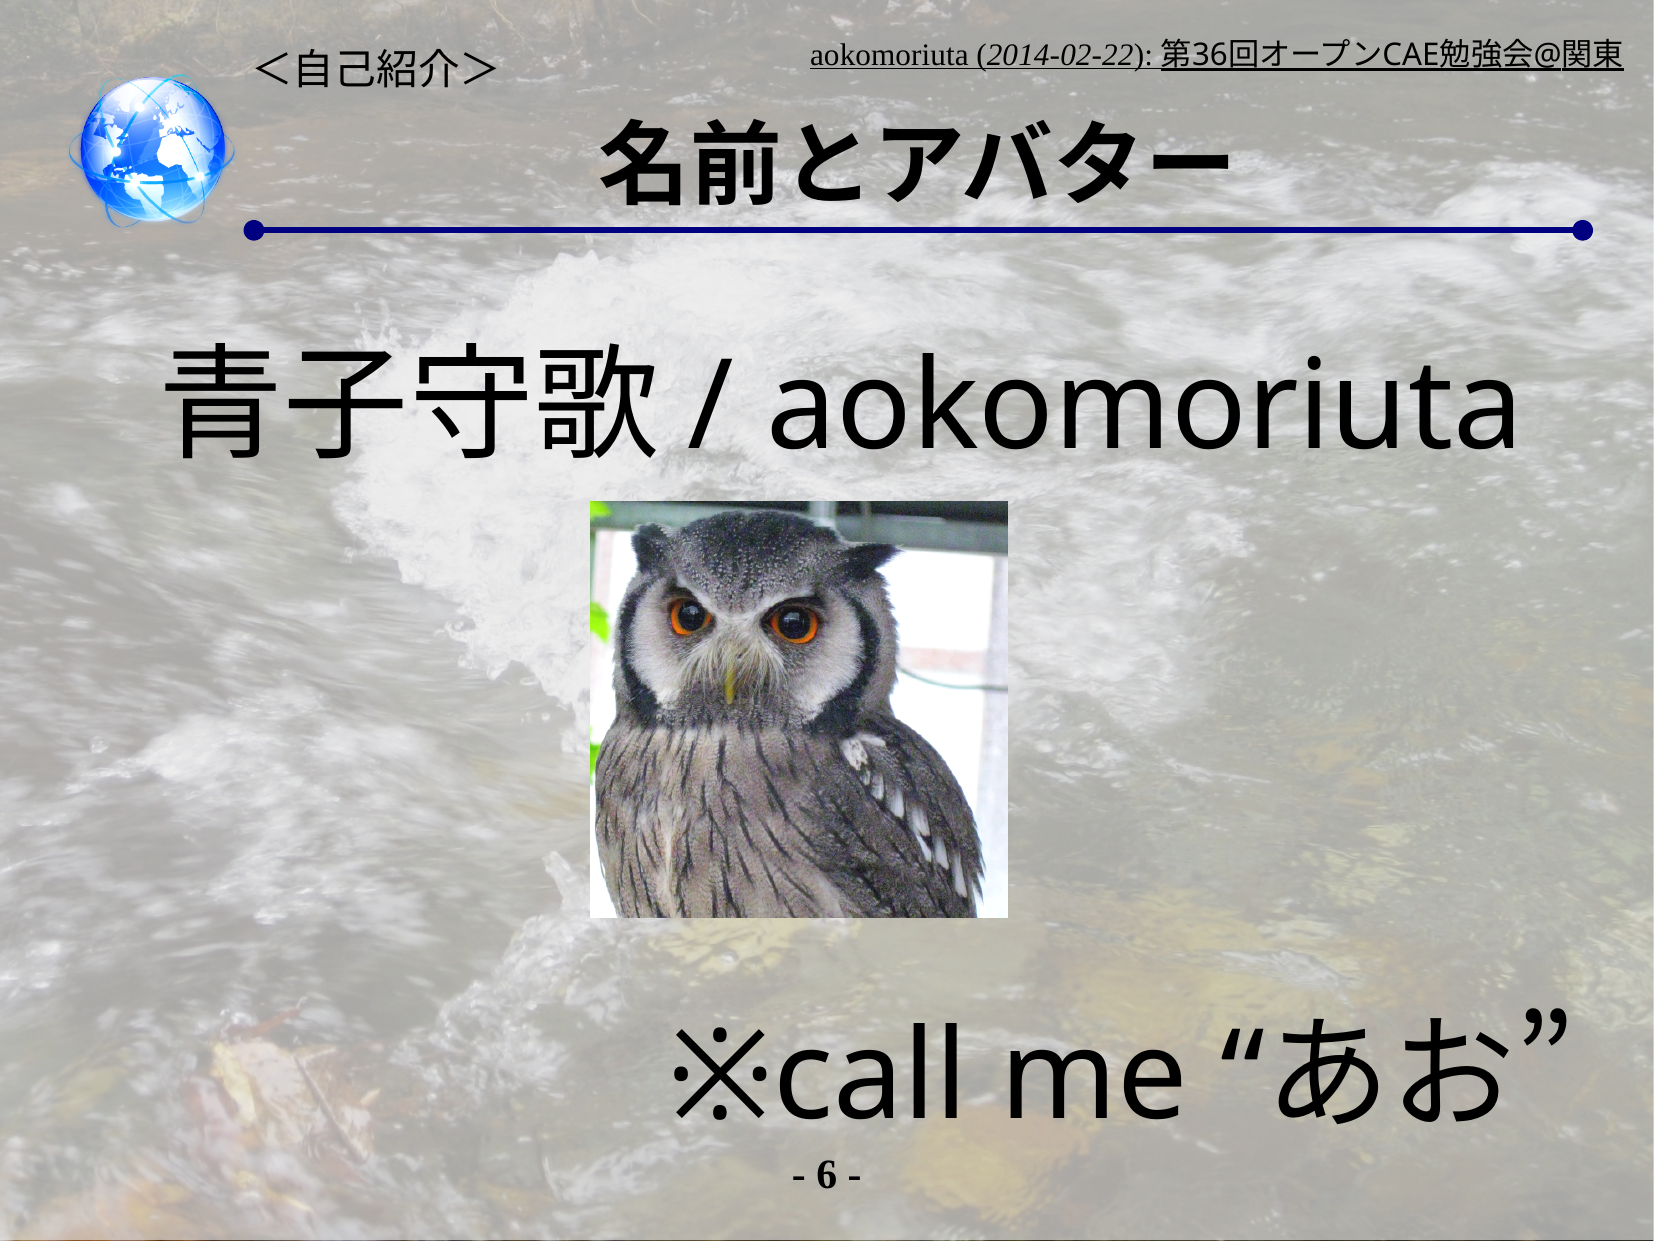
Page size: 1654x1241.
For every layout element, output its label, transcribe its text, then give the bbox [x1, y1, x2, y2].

text_box 青子守歌 / aokomoriuta [118, 296, 1565, 499]
picture [590, 501, 1008, 918]
picture [65, 64, 237, 236]
title 名前とアバター [265, 88, 1571, 227]
text_box ＜自己紹介＞ [236, 28, 1004, 119]
text_box ※call me “あお” [620, 826, 1625, 1155]
